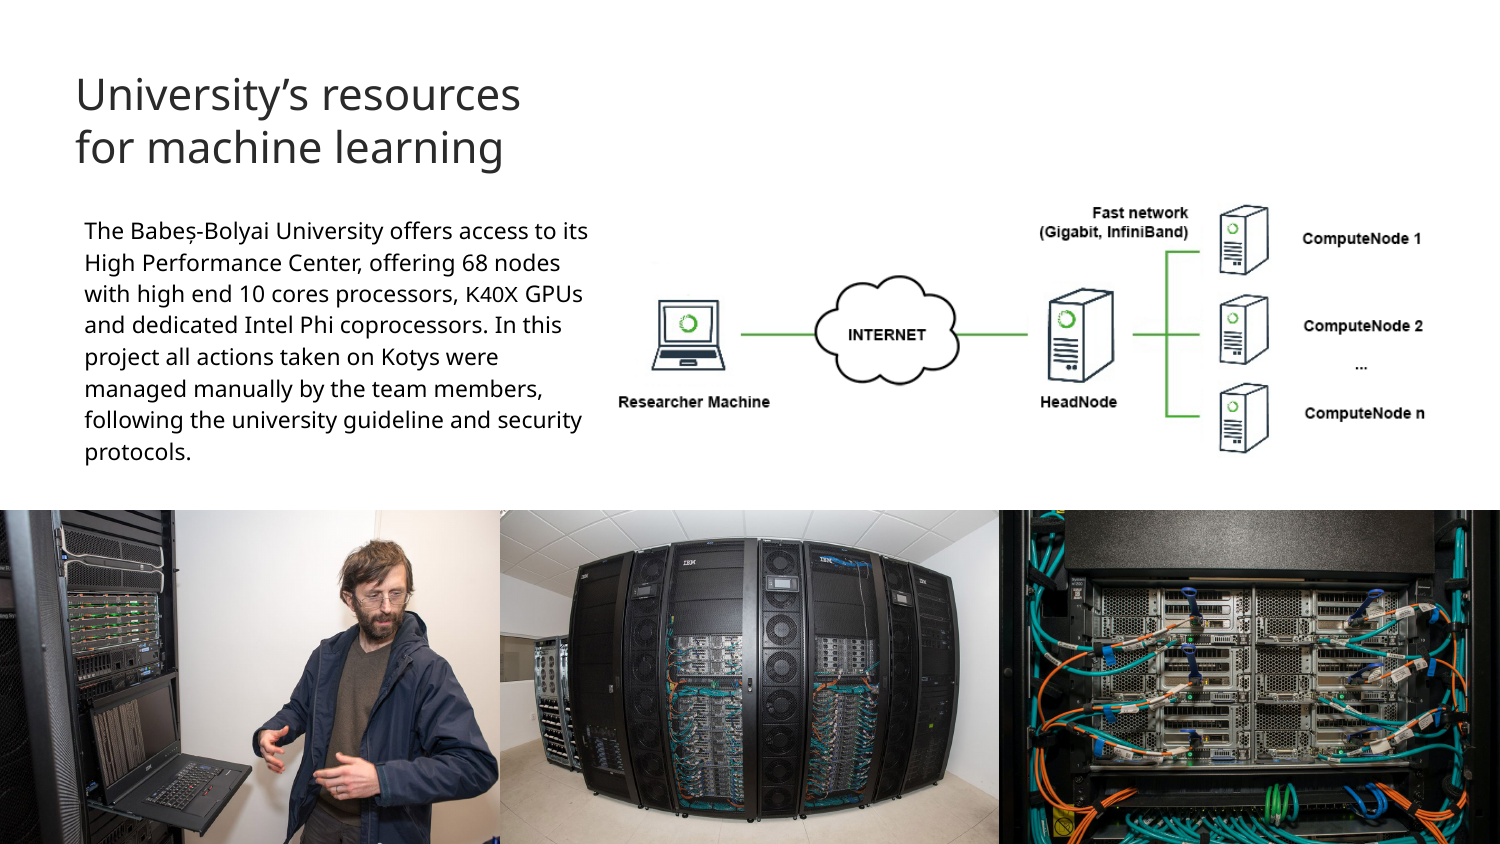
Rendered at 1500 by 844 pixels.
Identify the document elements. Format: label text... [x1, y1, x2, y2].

picture [0, 510, 1500, 844]
text_box University’s resources for machine learning [60, 52, 1101, 176]
picture [607, 150, 1500, 506]
text_box The Babeș-Bolyai University offers access to its High Performance Center, offering 68 nodes with high end 10 cores processors, K40X GPUs and dedicated Intel Phi coprocessors. In this project all actions taken on Kotys were managed manually by the team members, following the university guideline and security protocols. [69, 197, 615, 398]
